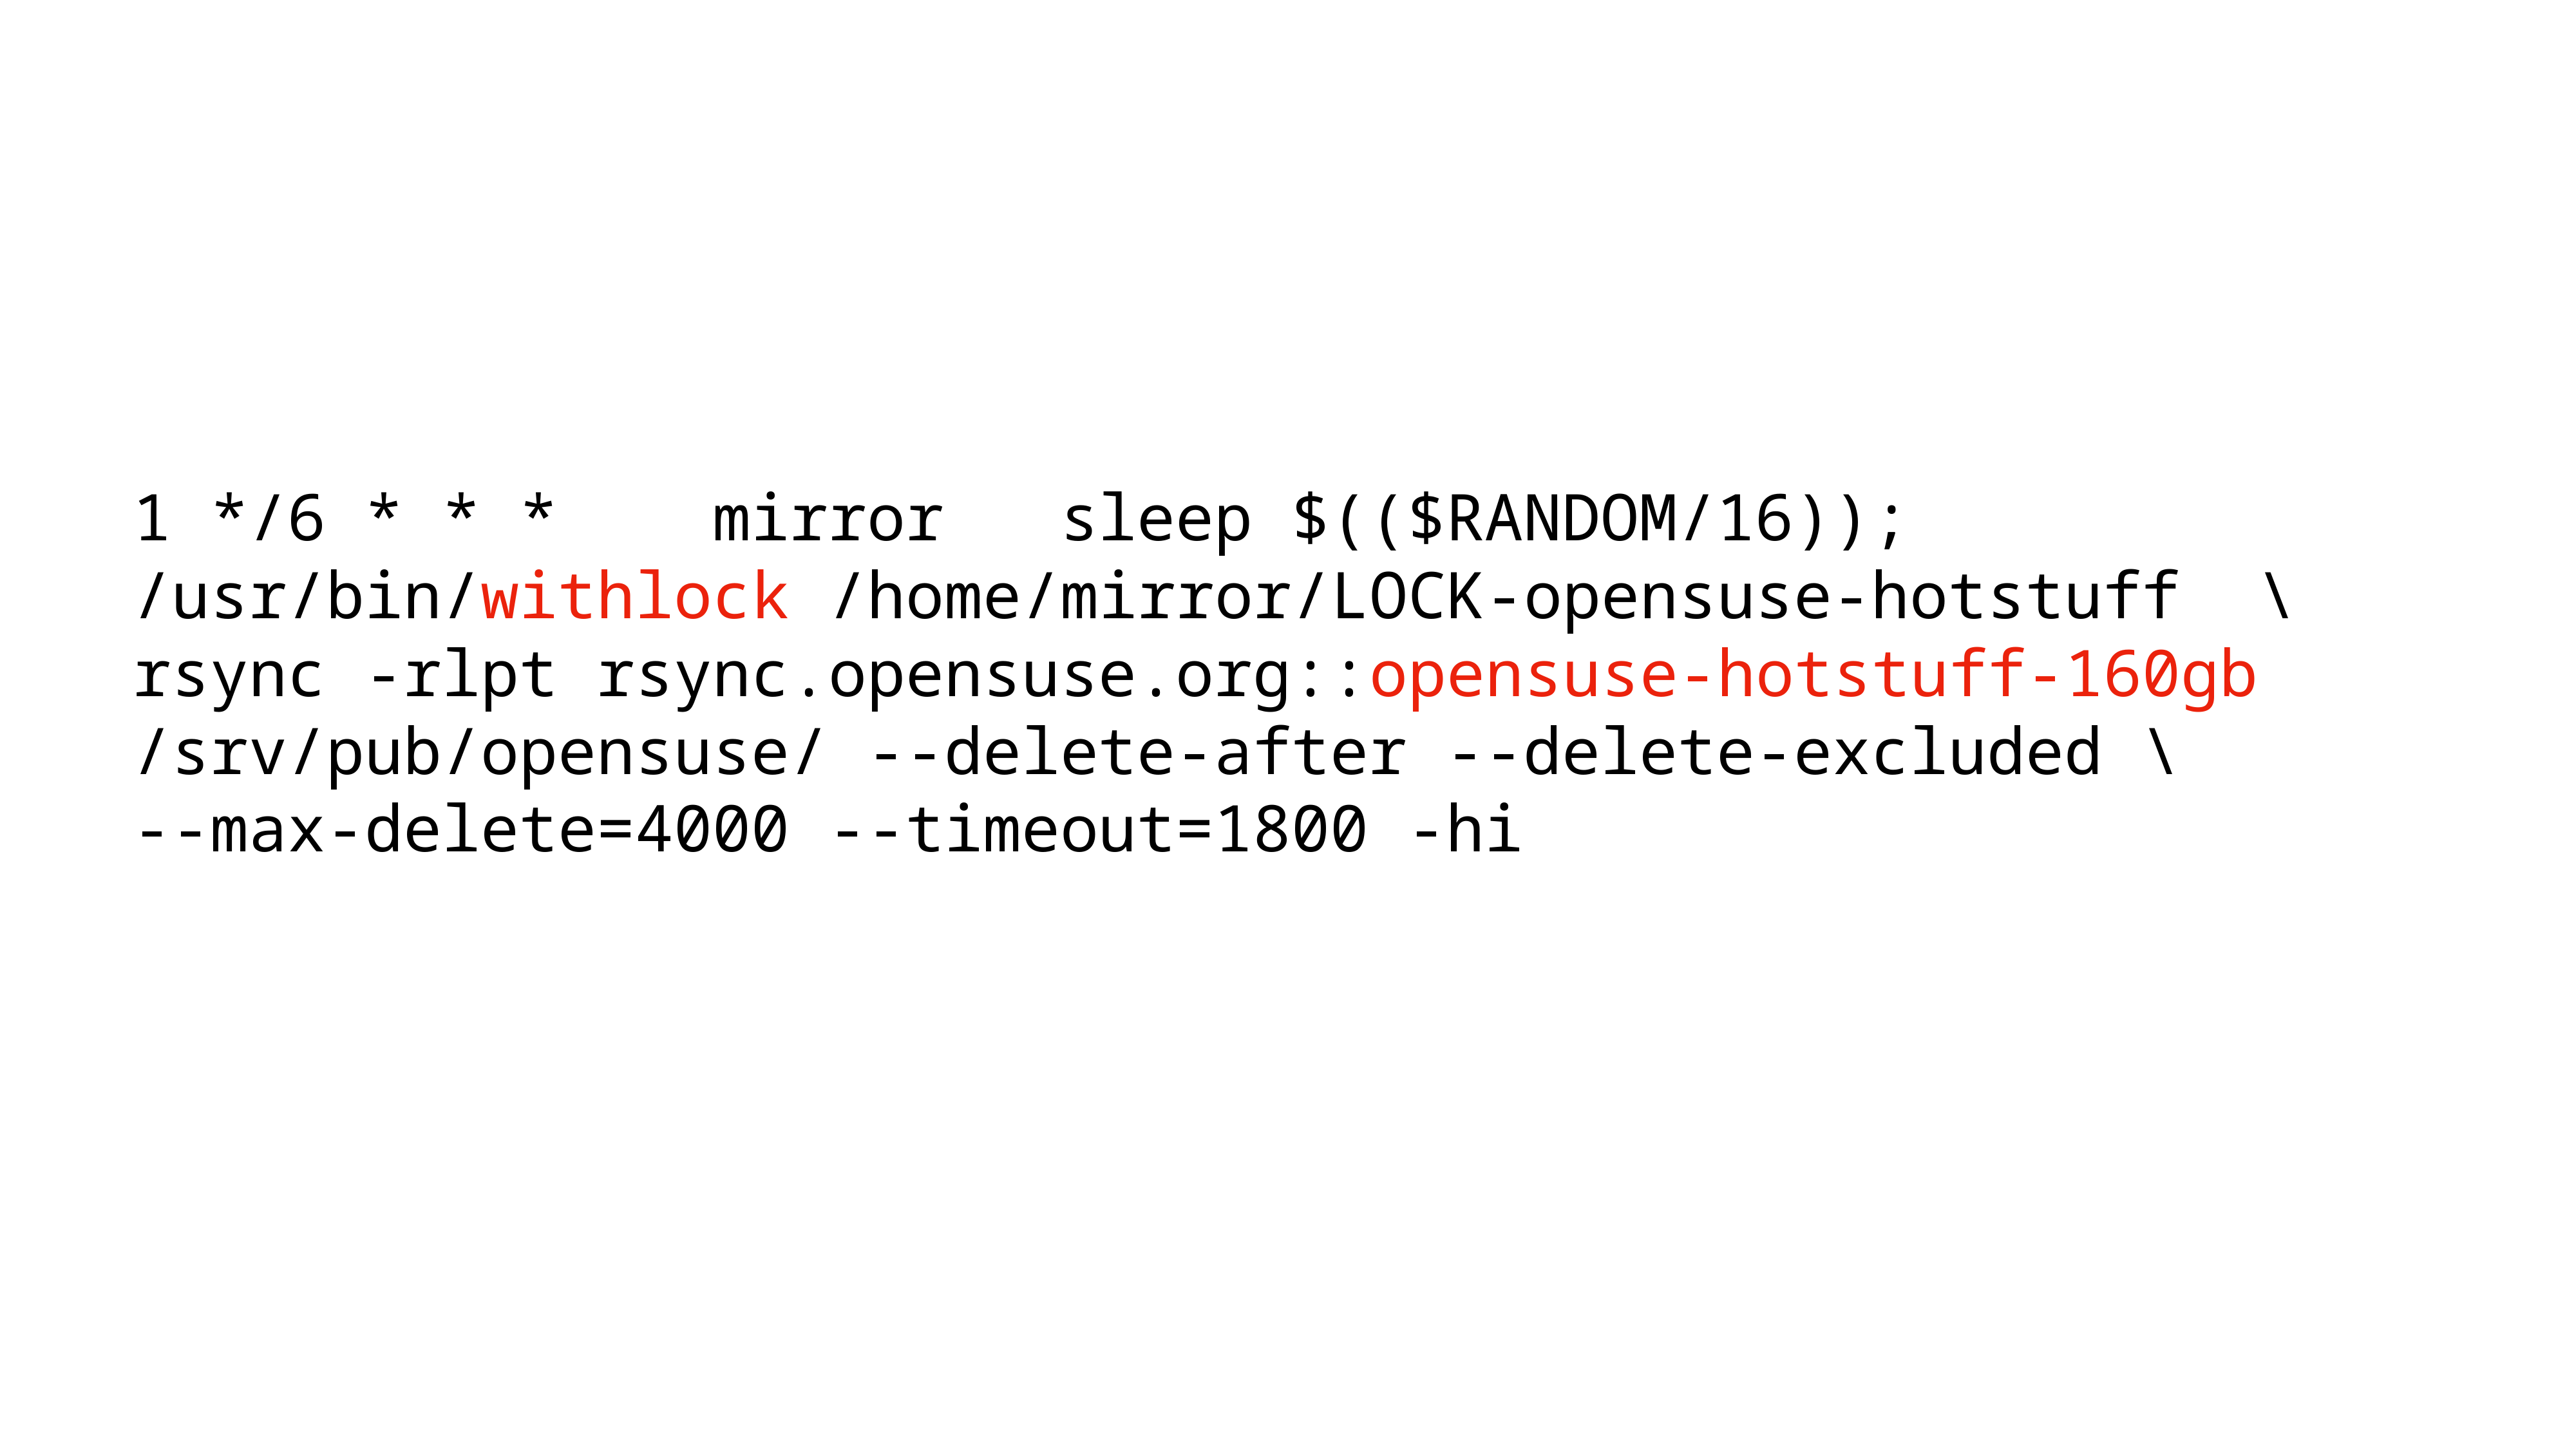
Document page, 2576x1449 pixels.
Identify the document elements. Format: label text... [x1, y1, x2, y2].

list 1 */6 * * * mirror sleep $(($RANDOM/16)); /usr/bin/withlock /home/mirror/LOCK-opensuse-hotstuff \ rsync -rlpt rsync.opensuse.org::opensuse-hotstuff-160gb /srv/pub/opensuse/ --delete-after --delete-excluded \ --max-delete=4000 --timeout=1800 -hi [127, 486, 2449, 963]
